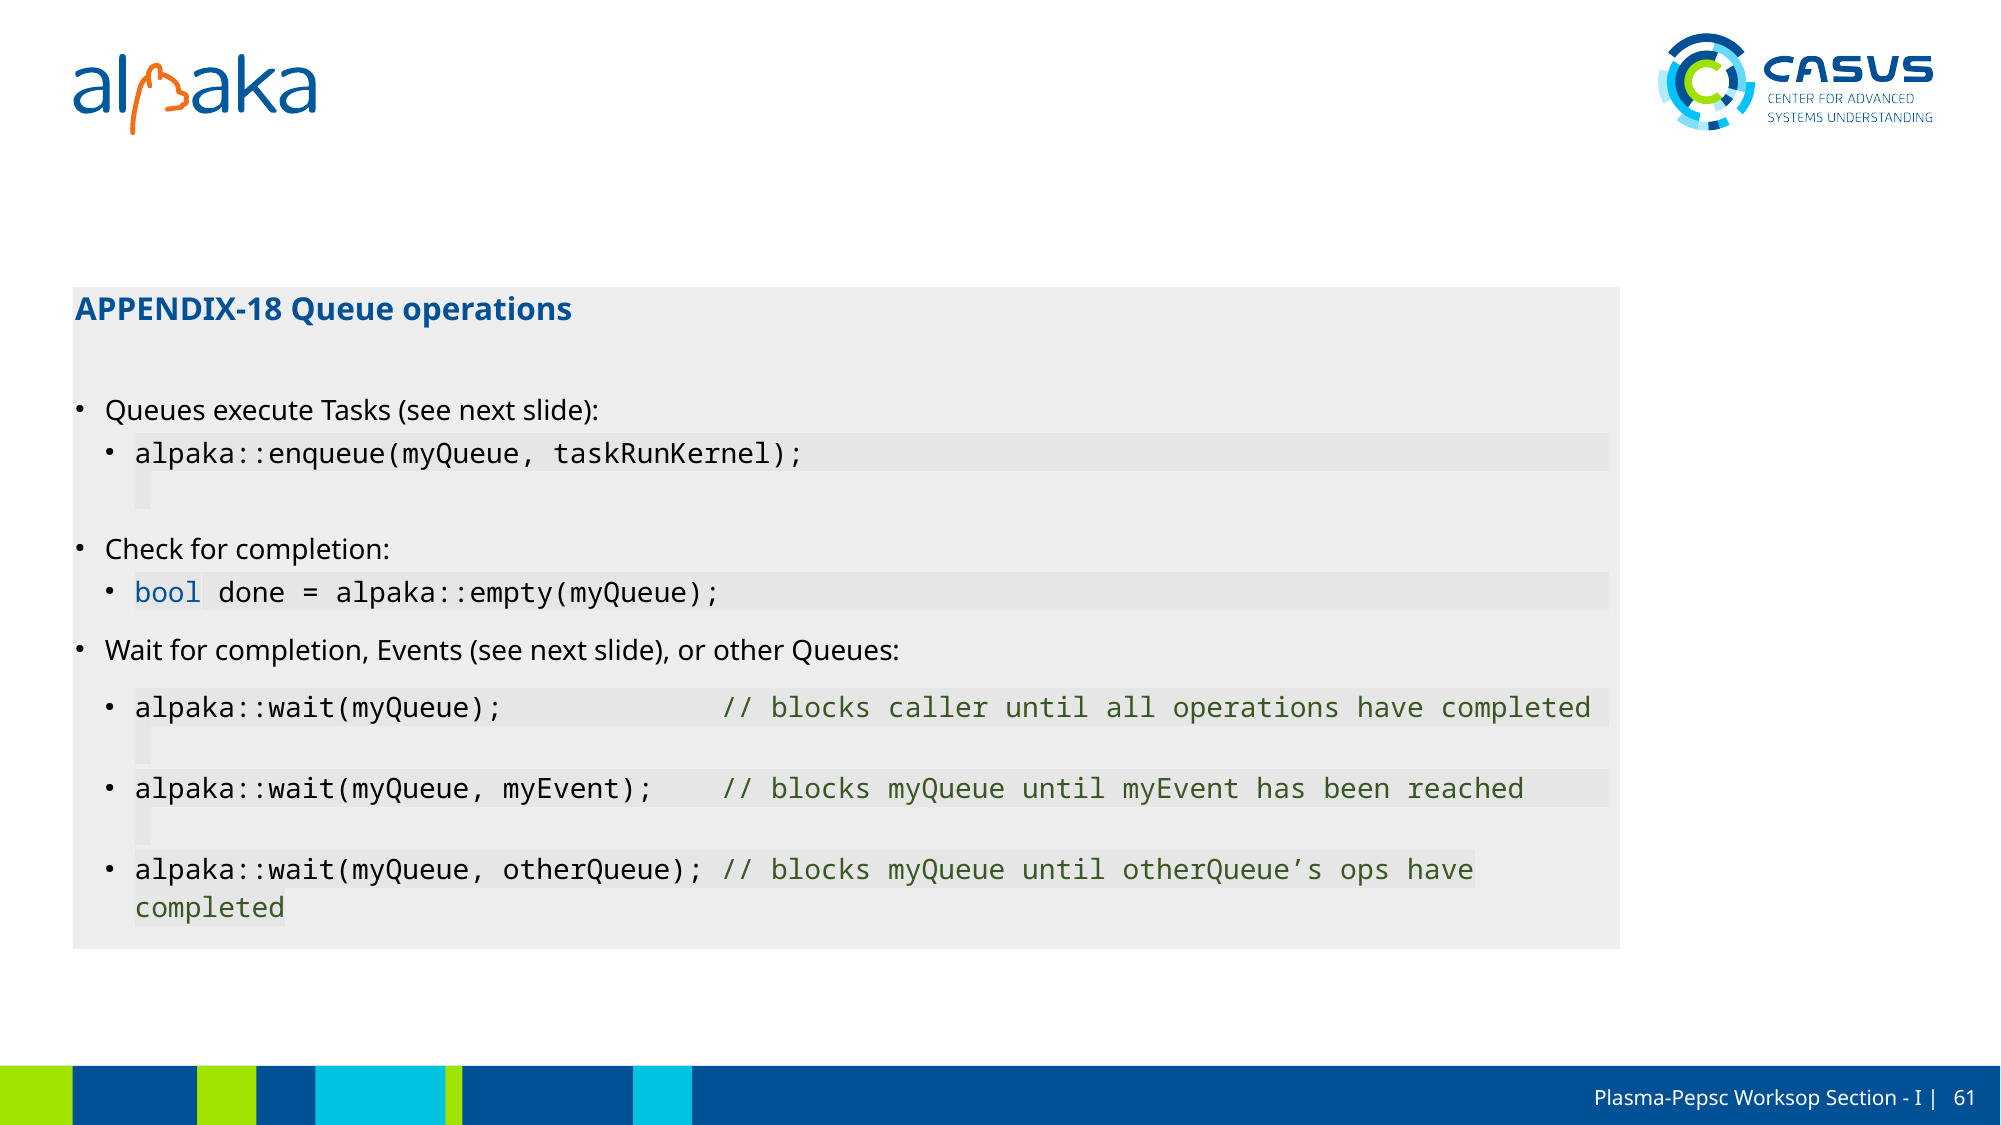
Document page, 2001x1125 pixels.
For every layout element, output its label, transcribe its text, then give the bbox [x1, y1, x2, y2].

picture [72, 53, 317, 136]
picture [1658, 33, 1933, 131]
list APPENDIX-18 Queue operations Queues execute Tasks (see next slide): alpaka::enqueue(myQueue, taskRunKernel); Check for completion: bool done = alpaka::empty(myQueue); Wait for completion, Events (see next slide), or other Queues: alpaka::wait(myQueue); // blocks caller until all operations have completed alpaka::wait(myQueue, myEvent); // blocks myQueue until myEvent has been reached alpaka::wait(myQueue, otherQueue); // blocks myQueue until otherQueue’s ops have completed [72, 287, 1620, 950]
